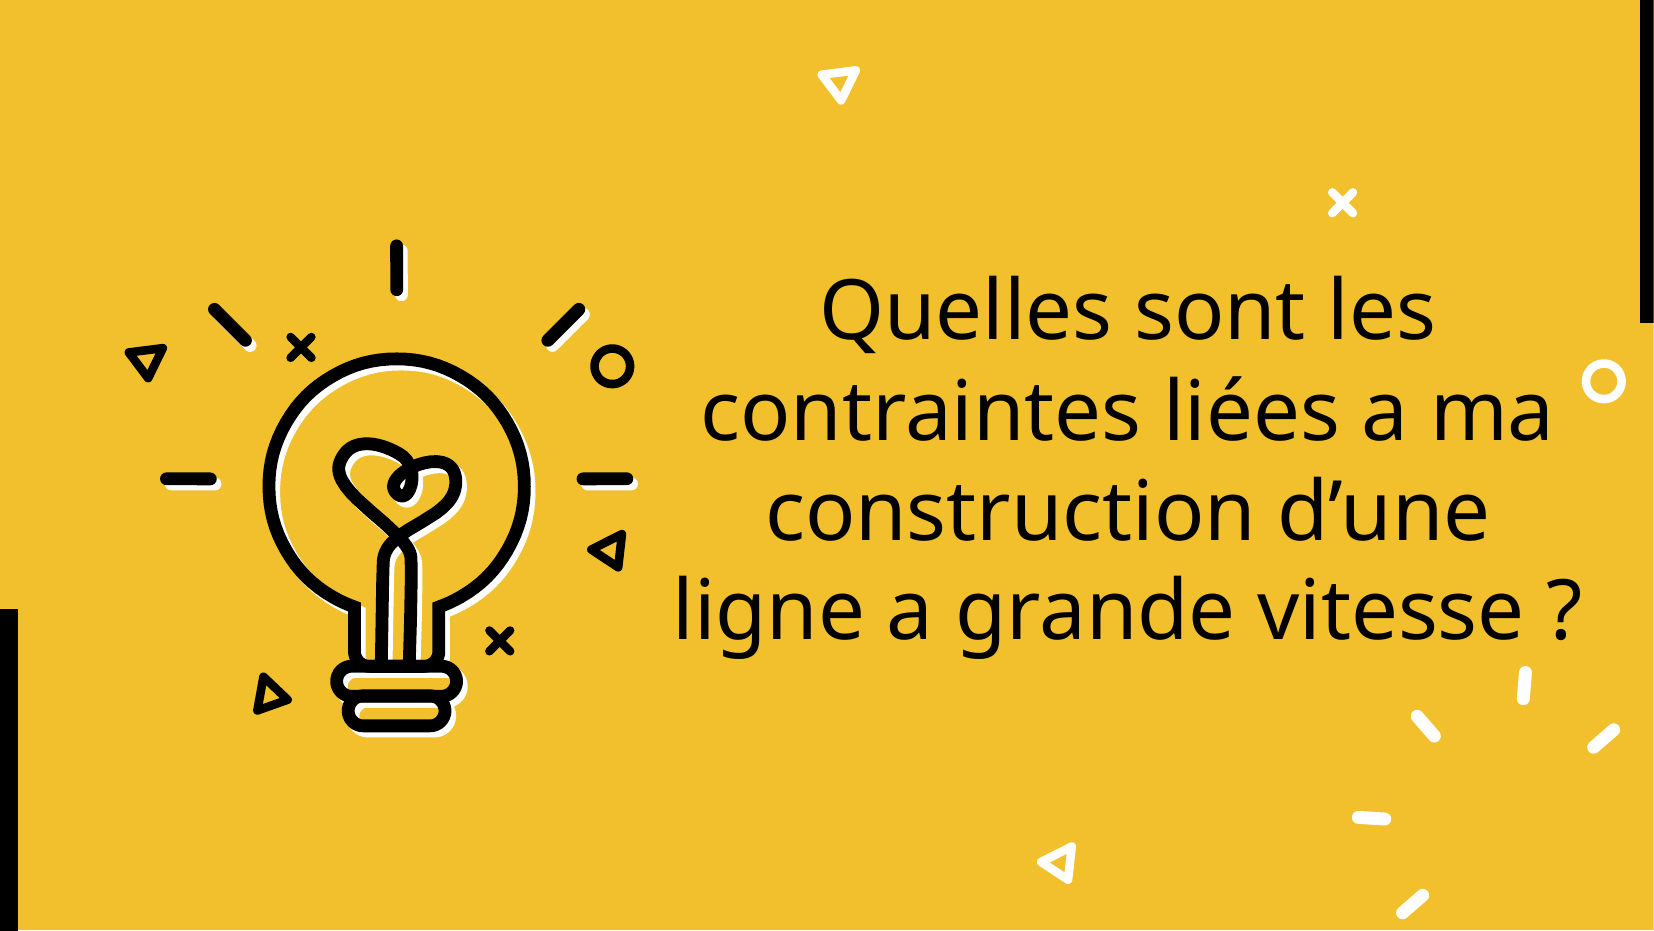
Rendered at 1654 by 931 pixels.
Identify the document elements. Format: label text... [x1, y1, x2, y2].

title Quelles sont les contraintes liées a ma construction d’une ligne a grande vitesse ? [661, 116, 1595, 798]
